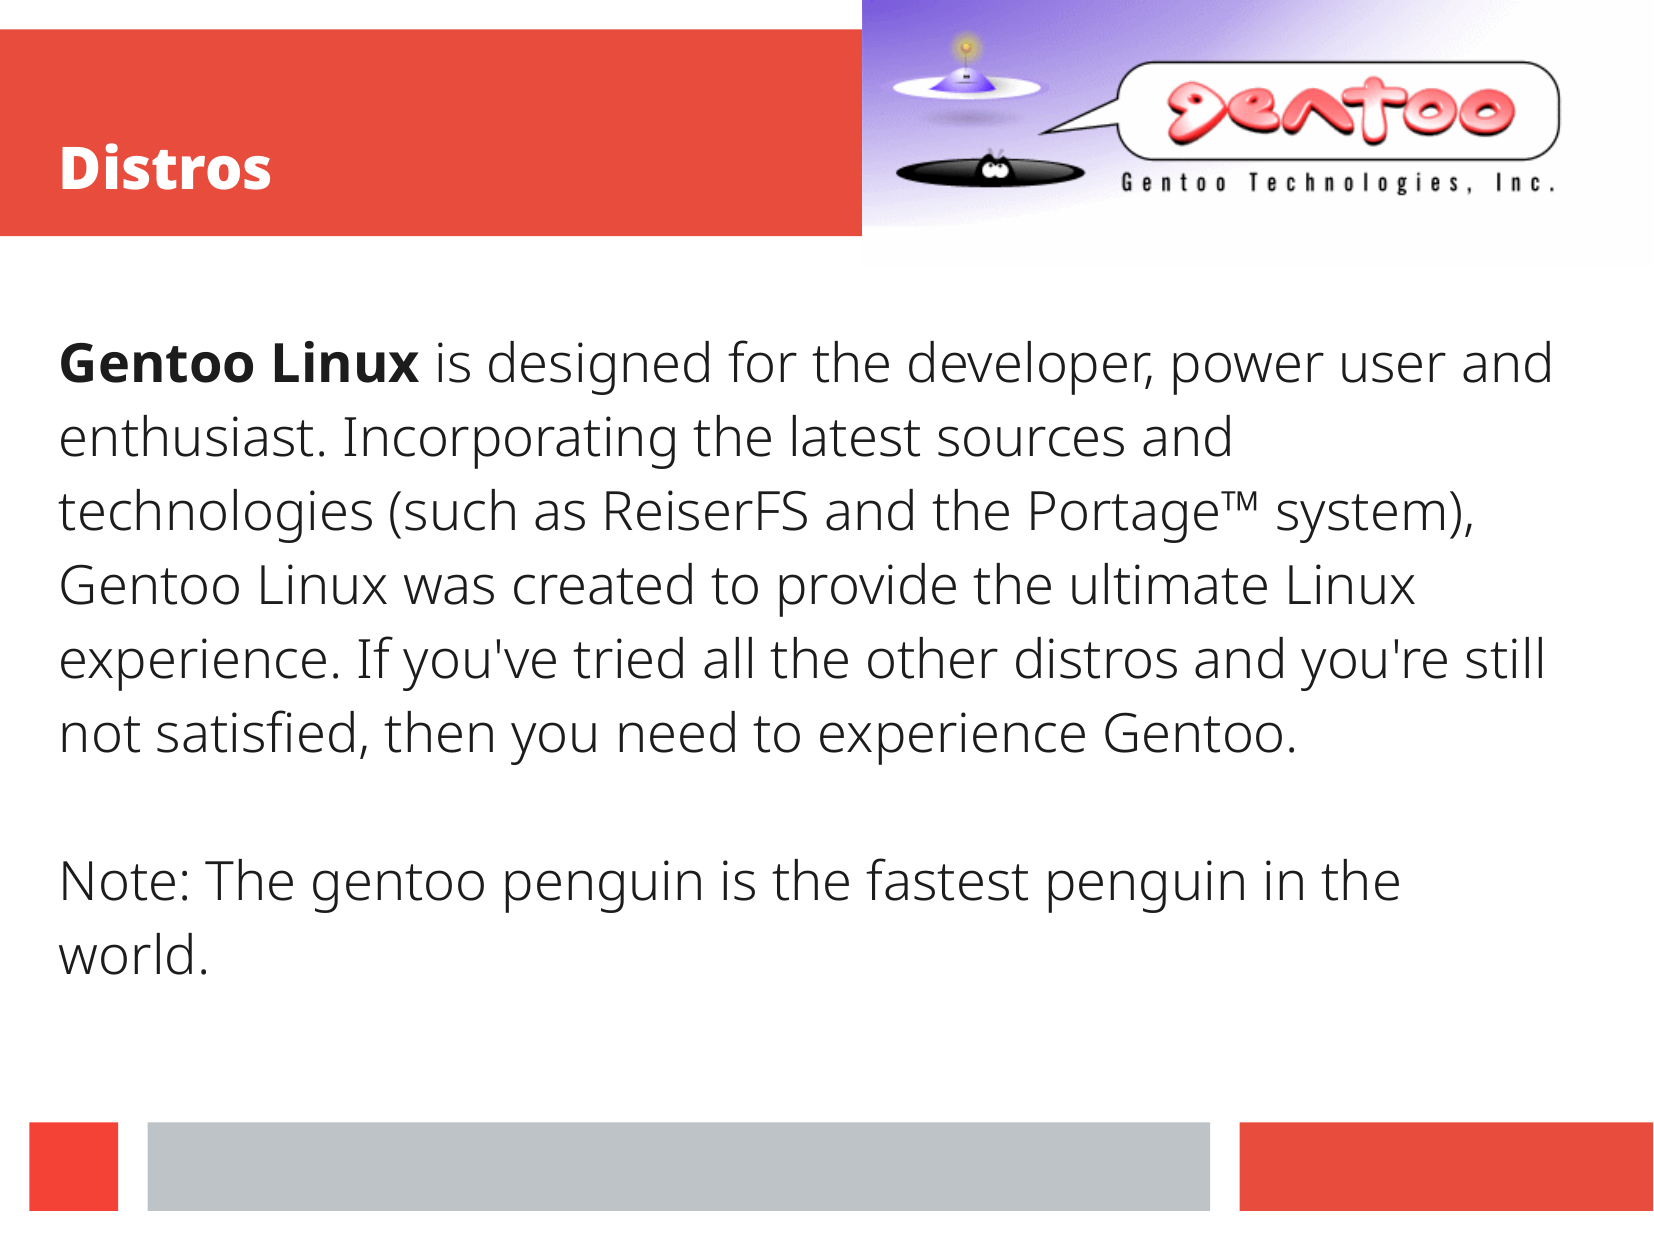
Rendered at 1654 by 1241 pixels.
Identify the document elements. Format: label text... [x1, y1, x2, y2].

picture [862, 0, 1653, 266]
subtitle Gentoo Linux is designed for the developer, power user and enthusiast. Incorporating the latest sources and technologies (such as ReiserFS and the Portage™ system), Gentoo Linux was created to provide the ultimate Linux experience. If you've tried all the other distros and you're still not satisfied, then you need to experience Gentoo. Note: The gentoo penguin is the fastest penguin in the world. [58, 324, 1565, 1093]
title Distros [58, 59, 862, 207]
